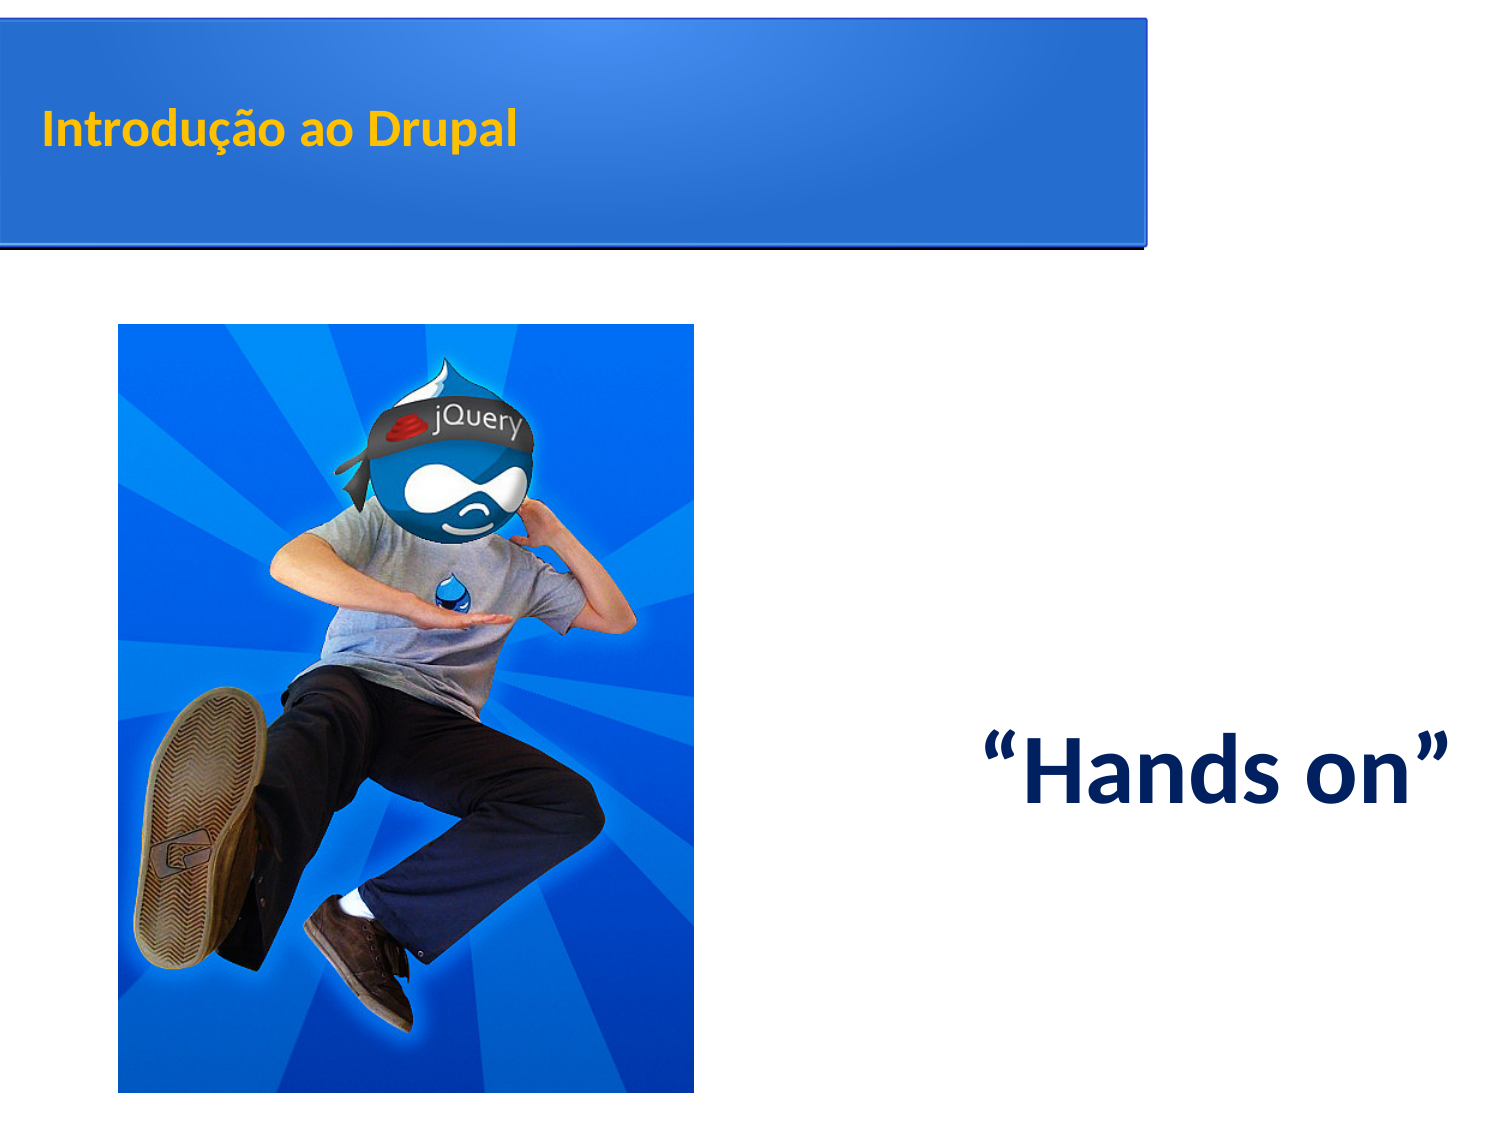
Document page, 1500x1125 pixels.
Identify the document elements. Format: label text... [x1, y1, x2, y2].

picture [118, 324, 694, 1093]
text_box Introdução ao Drupal [41, 41, 1111, 225]
title “Hands on” [694, 657, 1471, 870]
